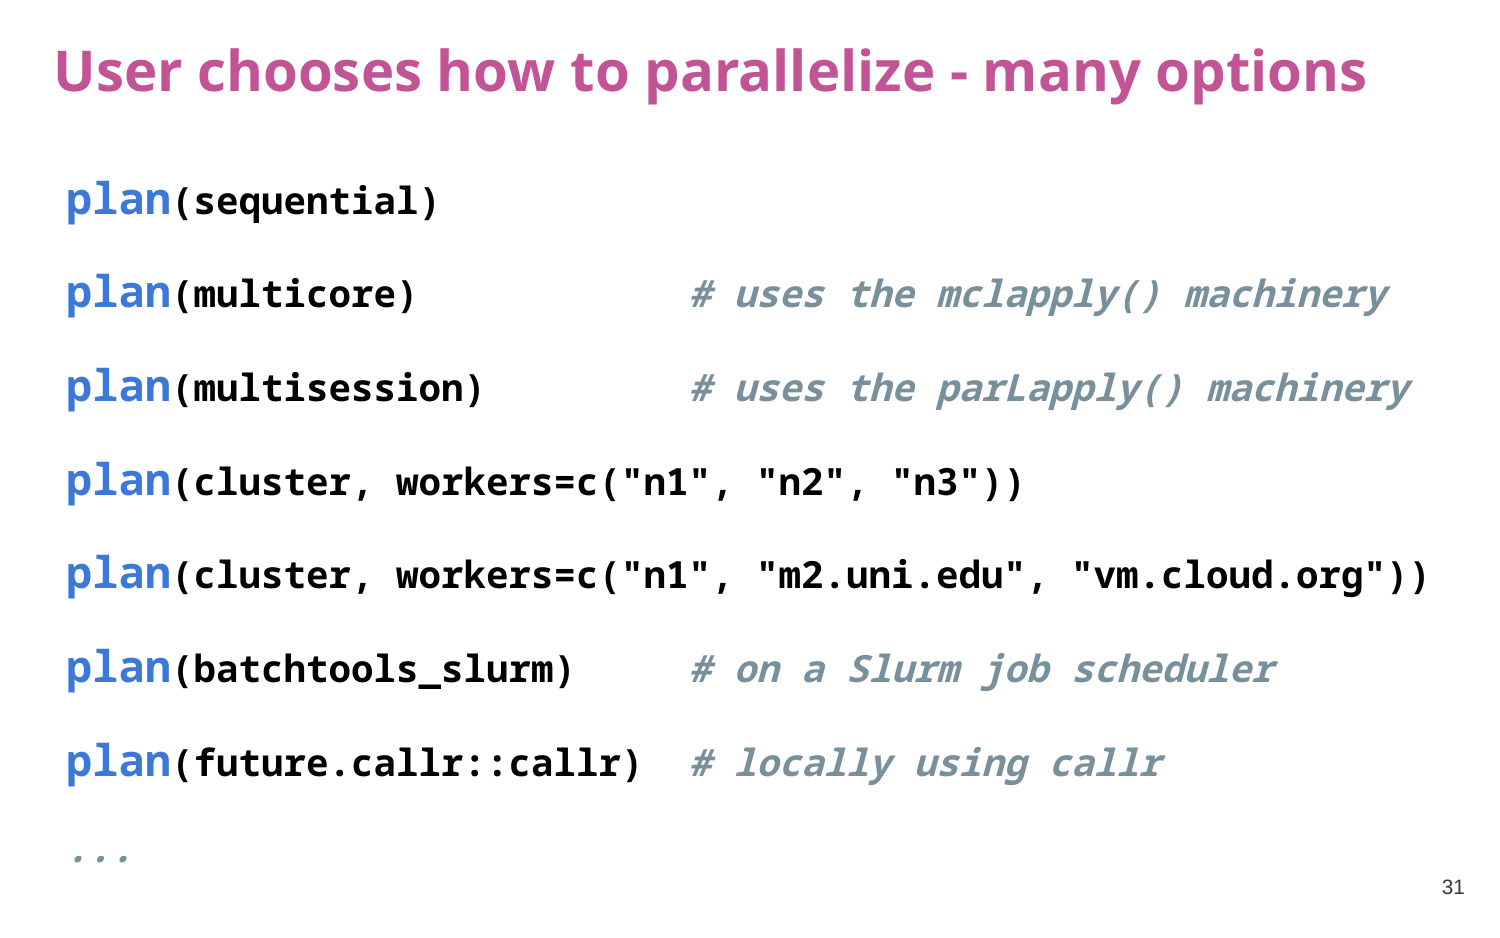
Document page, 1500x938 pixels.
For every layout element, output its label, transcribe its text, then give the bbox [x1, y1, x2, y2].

title User chooses how to parallelize - many options [38, 20, 1463, 136]
slide_number <number> [1389, 849, 1480, 922]
list plan(sequential) plan(multicore) # uses the mclapply() machinery plan(multisession) # uses the parLapply() machinery plan(cluster, workers=c("n1", "n2", "n3")) plan(cluster, workers=c("n1", "m2.uni.edu", "vm.cloud.org")) plan(batchtools_slurm) # on a Slurm job scheduler plan(future.callr::callr) # locally using callr ... [51, 147, 1449, 850]
